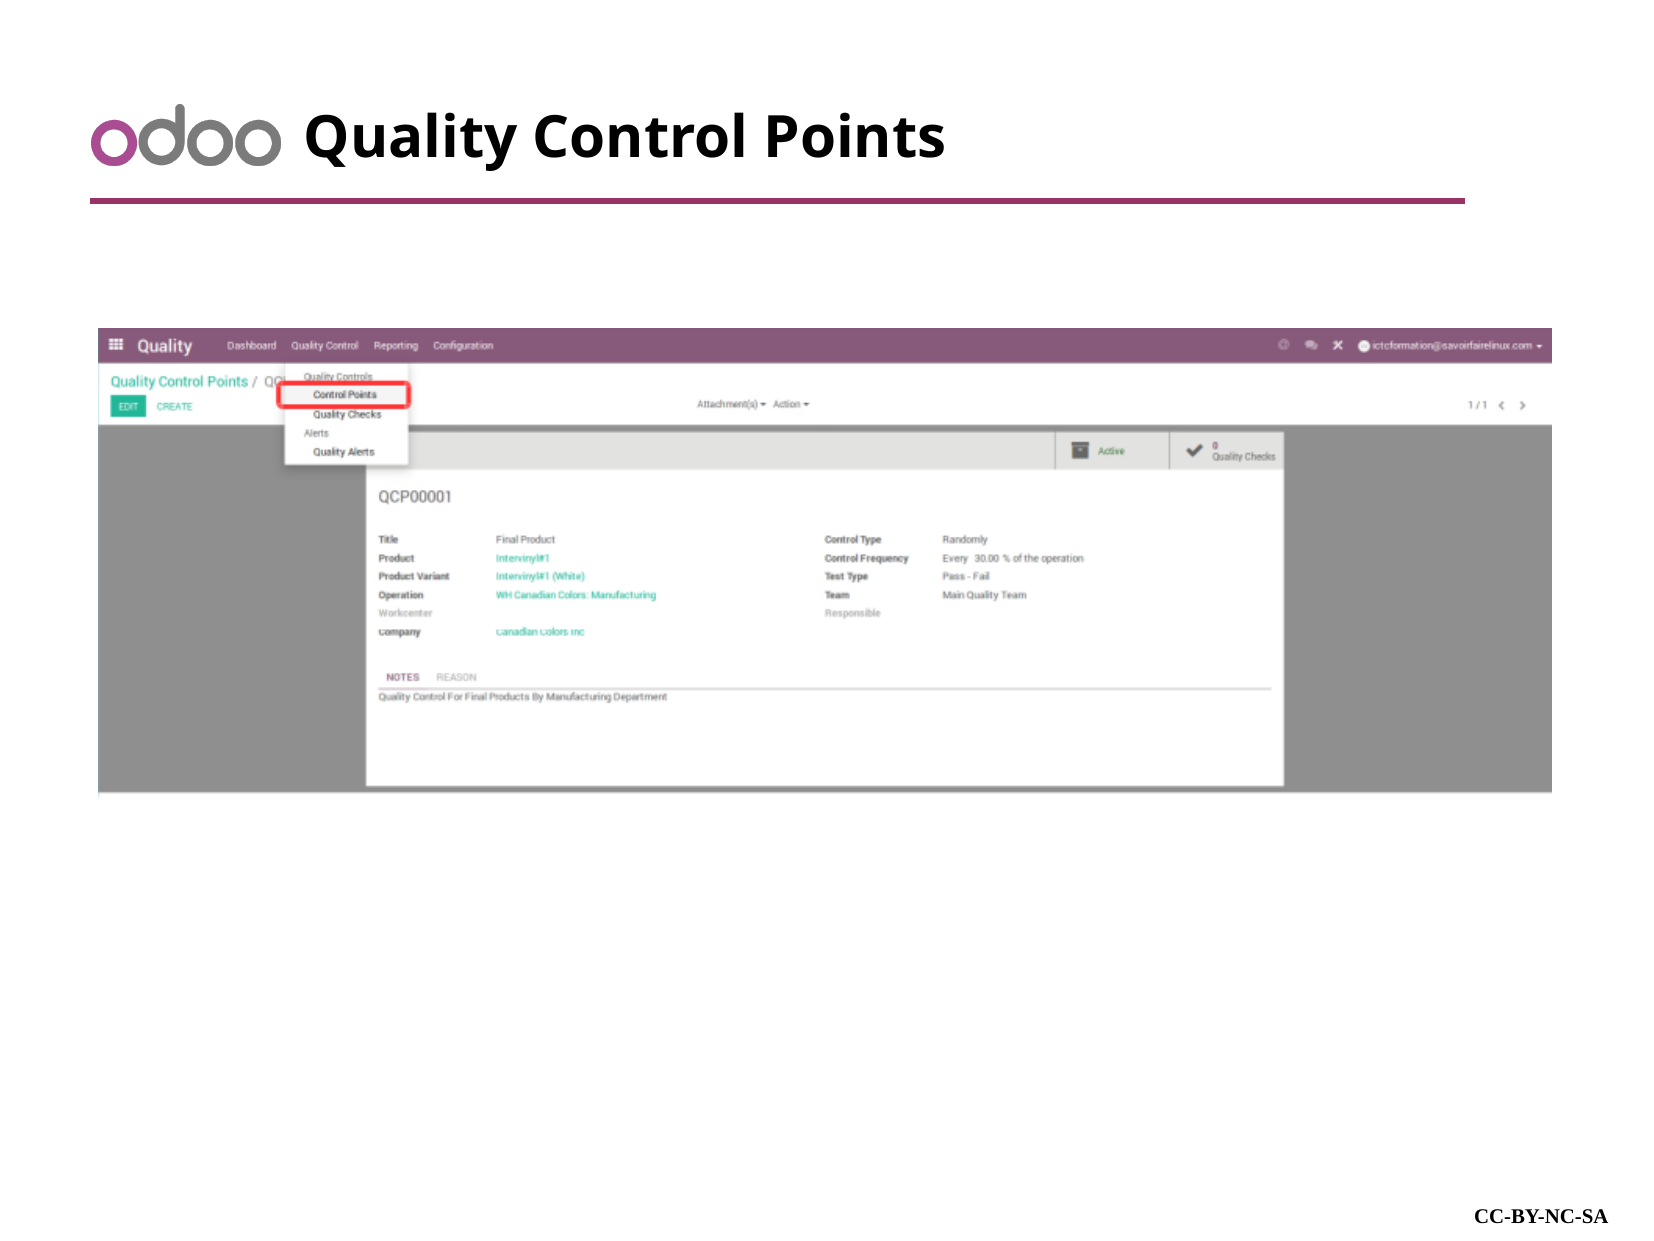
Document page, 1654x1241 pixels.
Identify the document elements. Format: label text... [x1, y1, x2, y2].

title Quality Control Points [303, 31, 1567, 239]
picture [98, 328, 1552, 797]
picture [91, 104, 281, 166]
